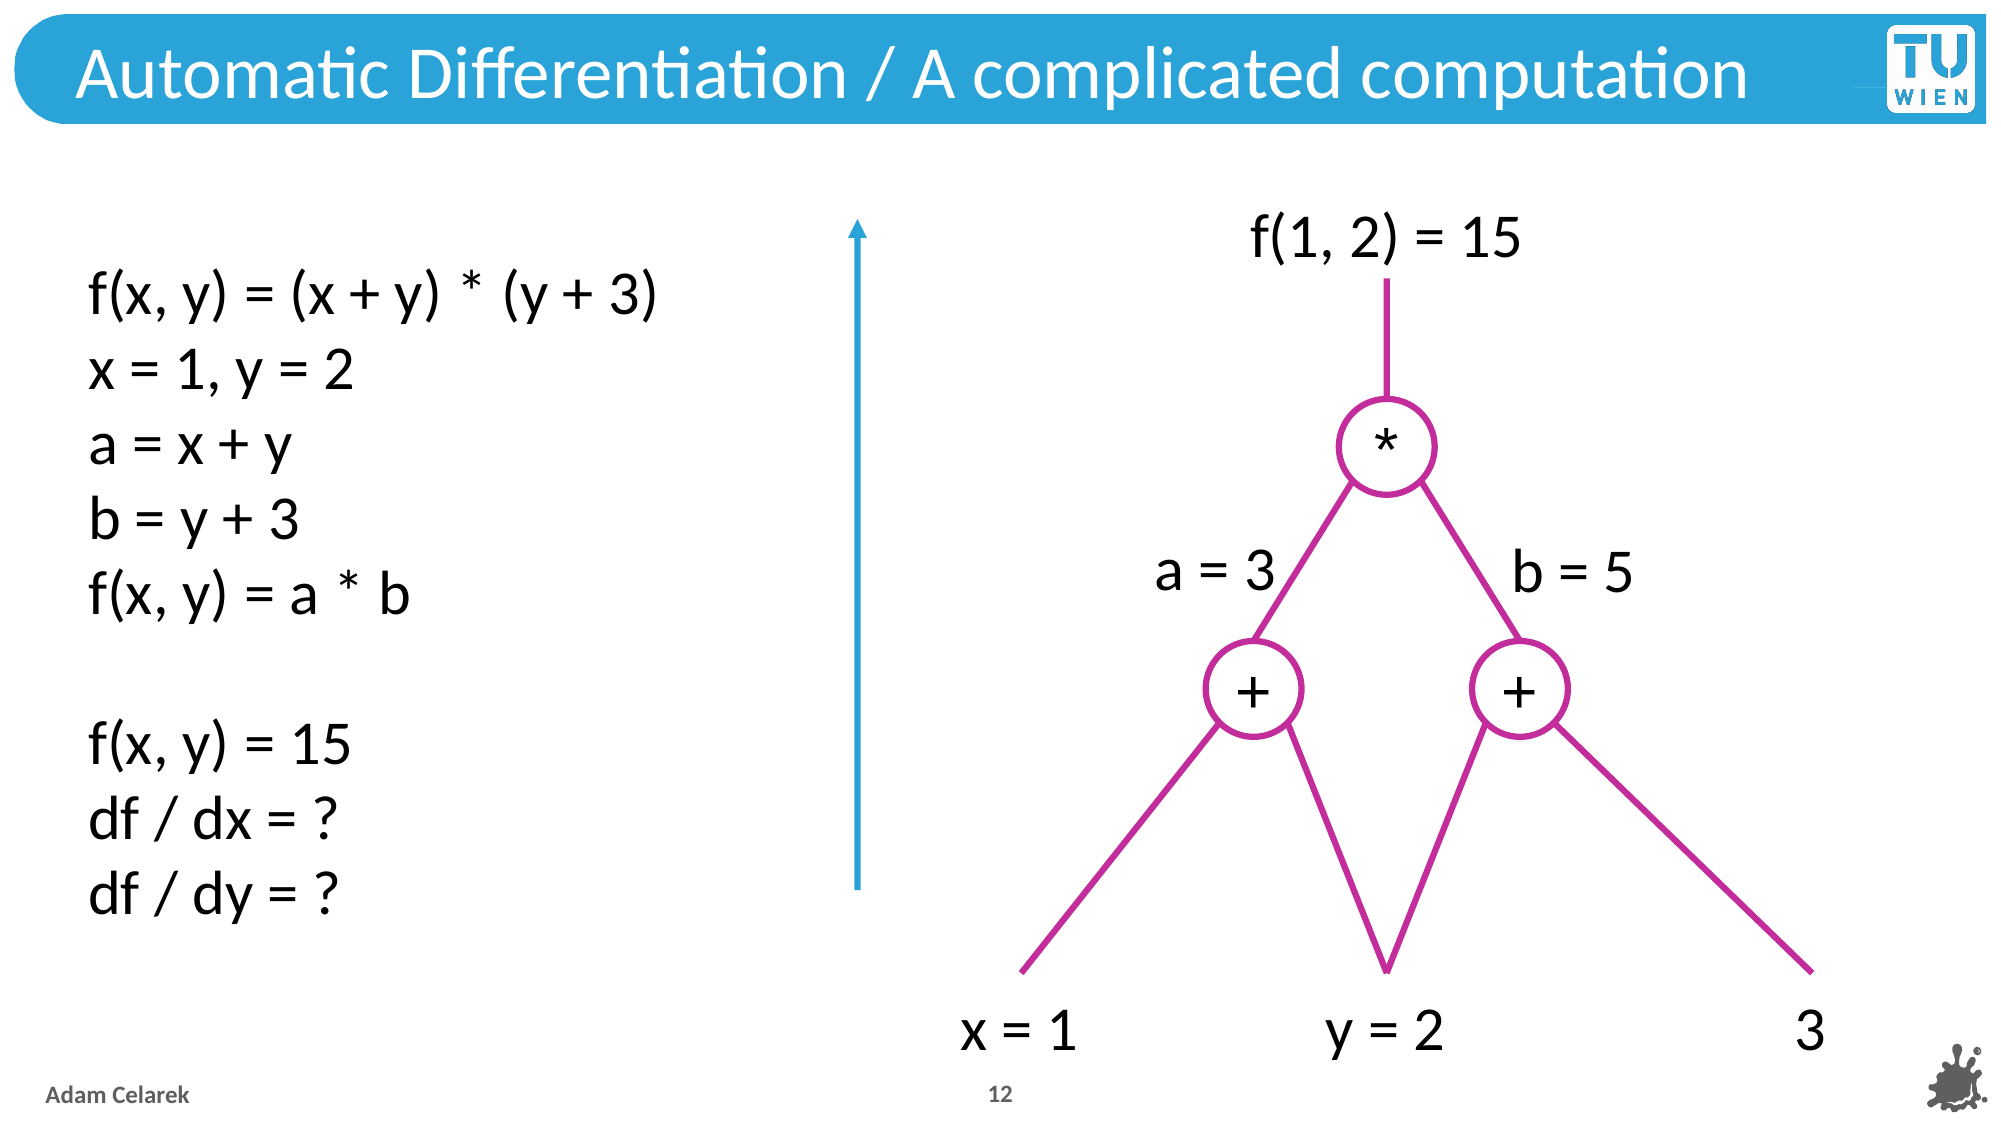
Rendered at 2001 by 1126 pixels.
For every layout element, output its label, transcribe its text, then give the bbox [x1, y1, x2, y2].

text_box y = 2 [1310, 973, 1463, 1070]
footer Adam Celarek [25, 1068, 837, 1118]
text_box f(x, y) = (x + y) * (y + 3) x = 1, y = 2 a = x + y b = y + 3 f(x, y) = a * b f(x, y) = 15 df / dx = ? df / dy = ? [73, 237, 720, 997]
text_box a = 3 [1139, 512, 1292, 609]
title Automatic Differentiation / A complicated computation [55, 6, 1854, 132]
text_box f(1, 2) = 15 [1127, 180, 1646, 277]
text_box 3 [1780, 973, 1845, 1070]
text_box * [1338, 399, 1435, 495]
text_box + [1472, 641, 1568, 737]
text_box + [1205, 641, 1302, 737]
text_box b = 5 [1496, 514, 1679, 611]
picture [1887, 25, 1975, 113]
slide_number <number> [882, 1067, 1119, 1118]
text_box x = 1 [945, 973, 1098, 1070]
